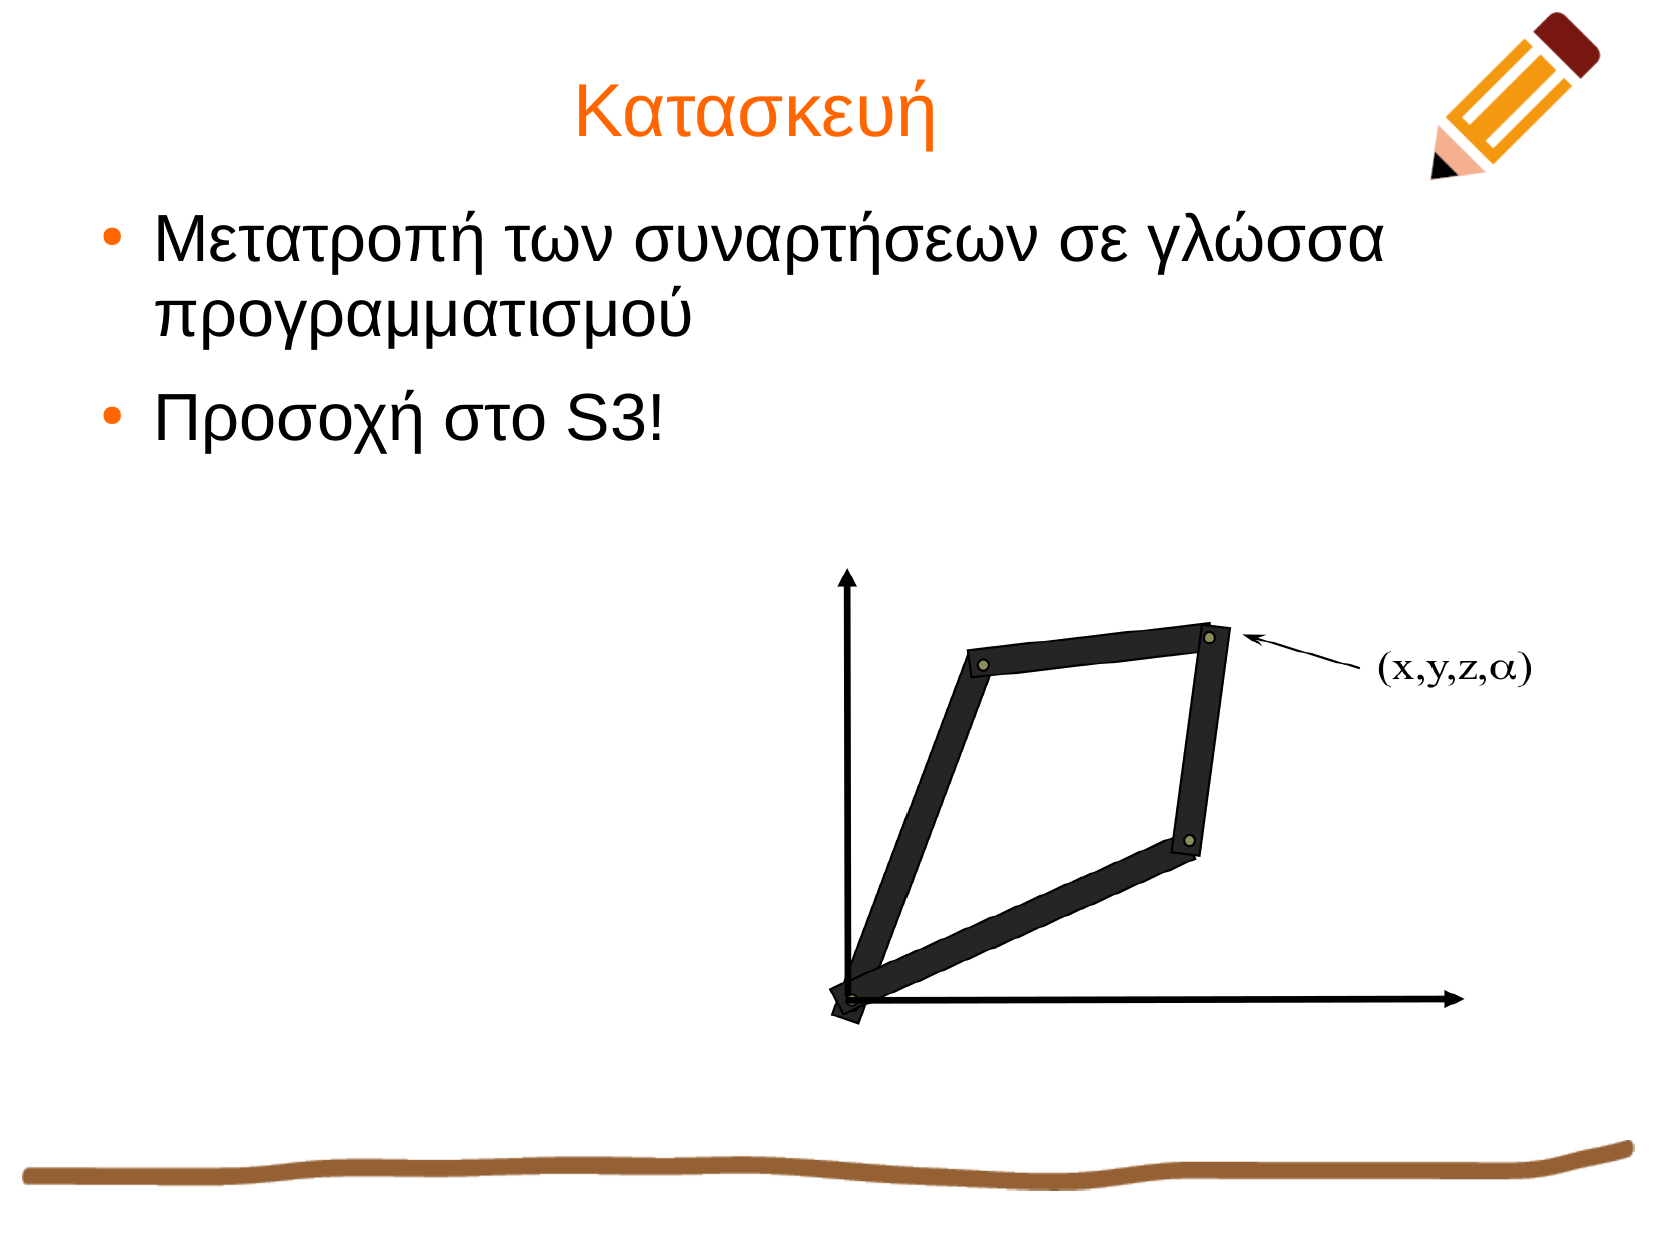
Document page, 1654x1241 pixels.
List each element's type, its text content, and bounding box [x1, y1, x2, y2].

picture [732, 543, 1608, 1071]
picture [22, 1140, 1635, 1191]
title Κατασκευή [82, 49, 1430, 172]
list Μετατροπή των συναρτήσεων σε γλώσσα προγραμματισμού Προσοχή στο S3! [82, 200, 1548, 544]
picture [1430, 12, 1601, 181]
